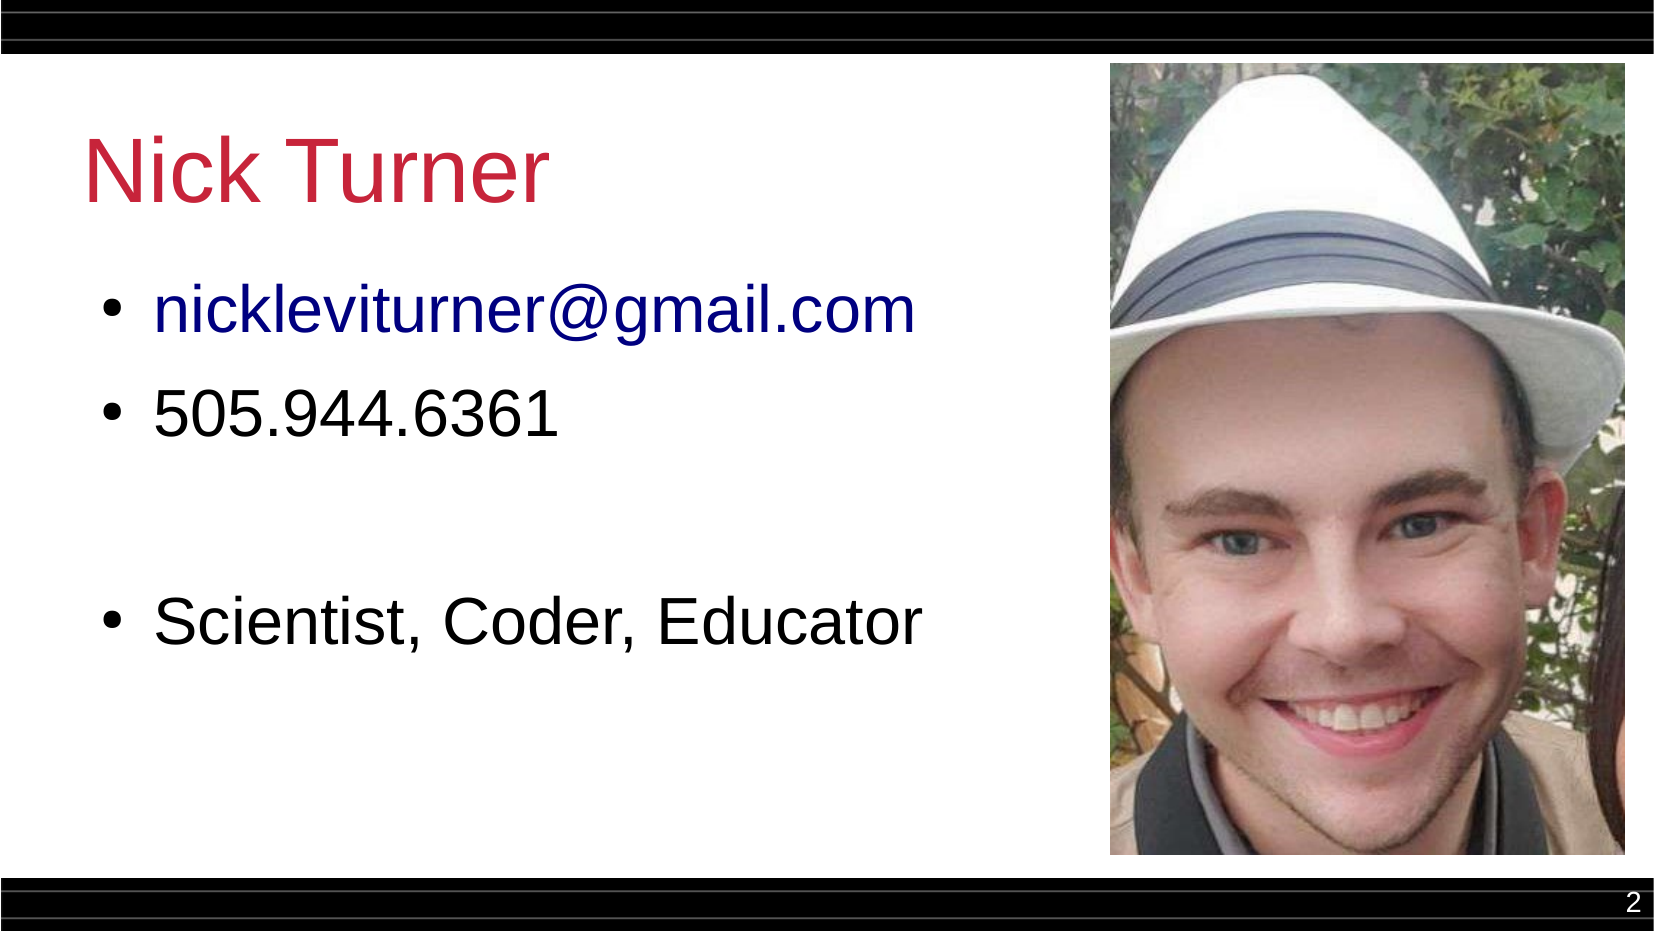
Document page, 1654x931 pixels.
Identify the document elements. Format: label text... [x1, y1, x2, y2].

picture [1110, 63, 1625, 856]
picture [1, 878, 1654, 931]
title Nick Turner [82, 92, 1110, 249]
list nickleviturner@gmail.com 505.944.6361 Scientist, Coder, Educator [82, 271, 1110, 851]
picture [1, 0, 1654, 54]
